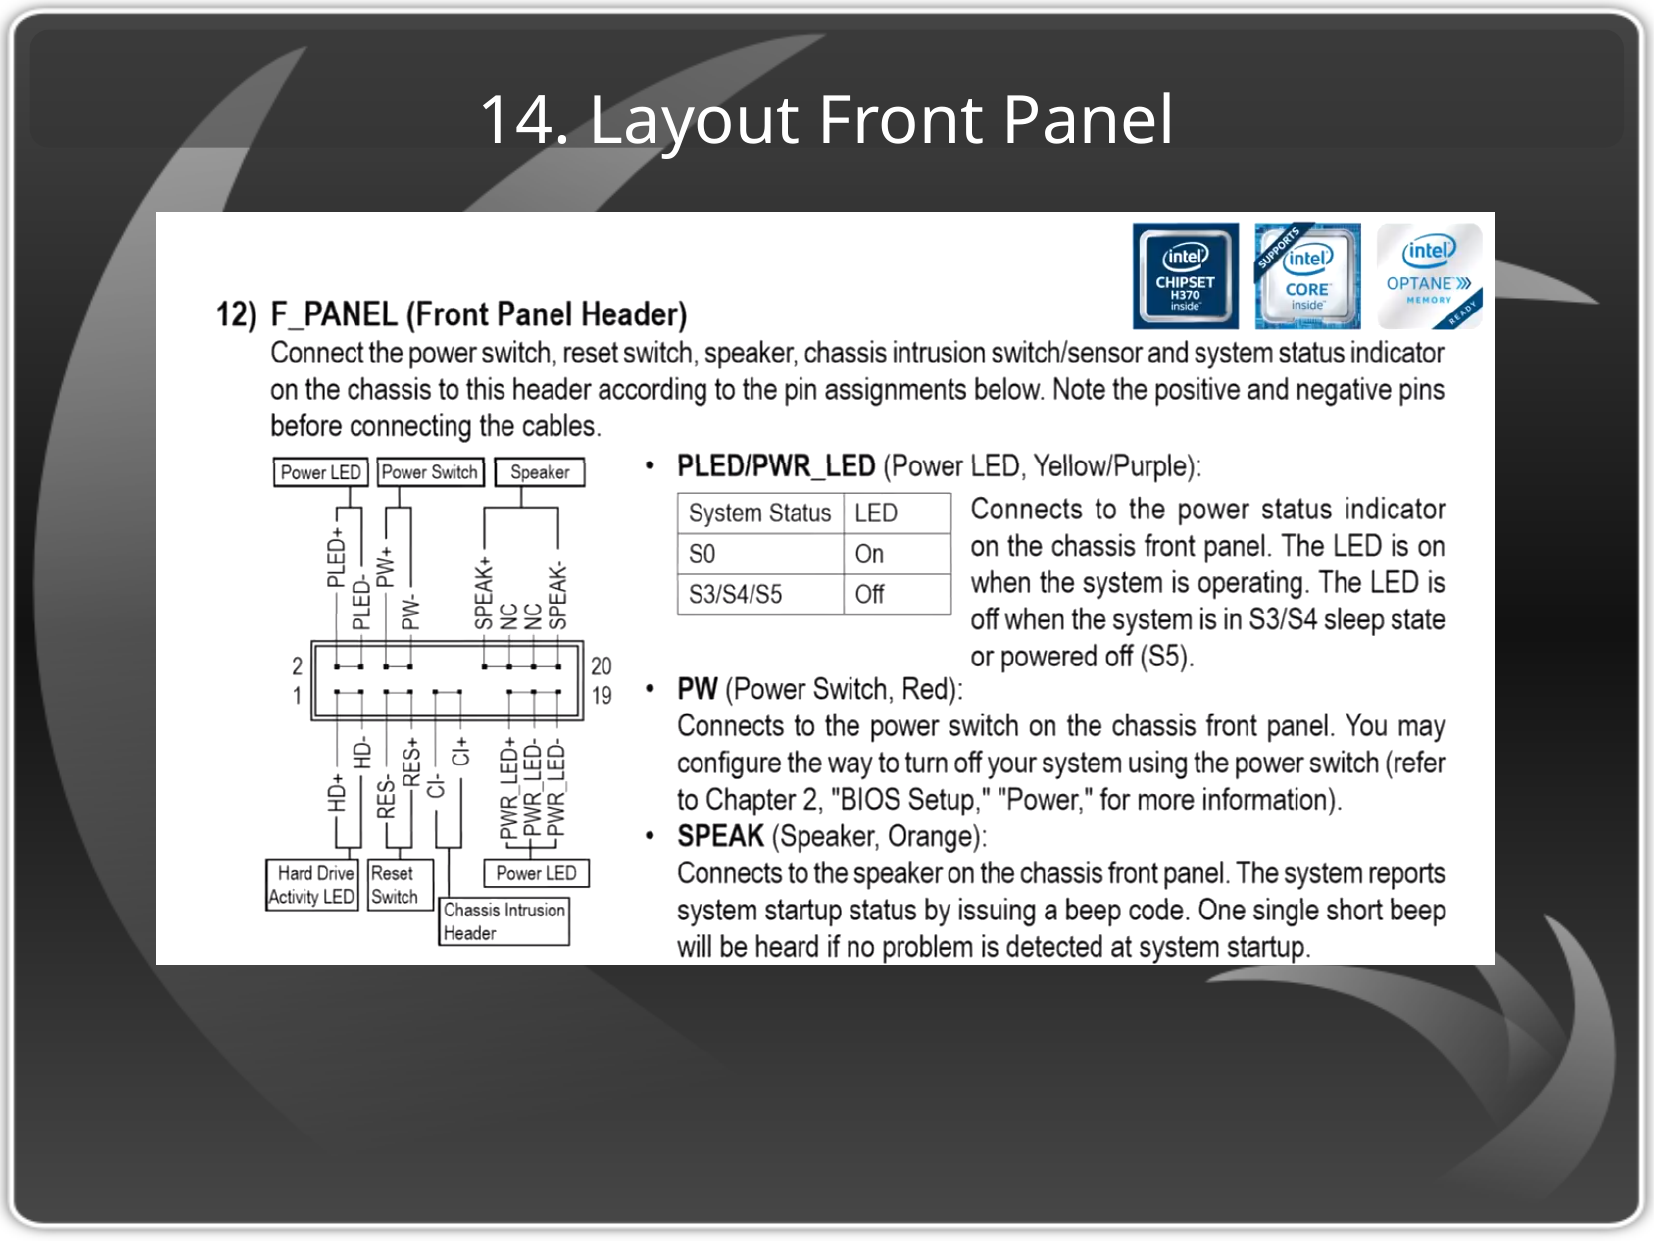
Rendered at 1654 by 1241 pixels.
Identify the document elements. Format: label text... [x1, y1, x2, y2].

text_box 14. Layout Front Panel [29, 29, 1625, 207]
picture [0, 0, 1654, 1241]
